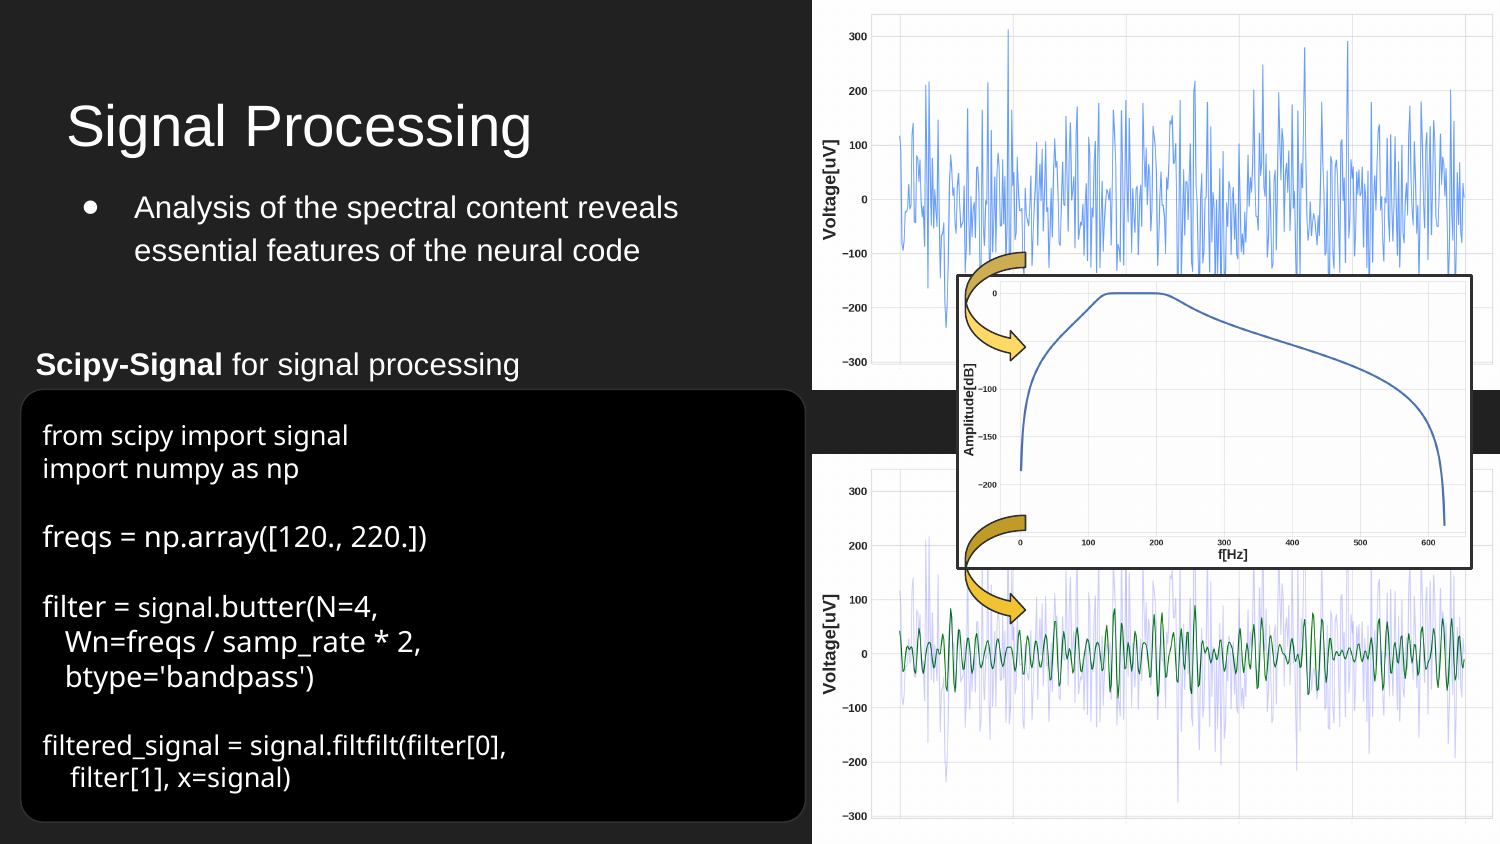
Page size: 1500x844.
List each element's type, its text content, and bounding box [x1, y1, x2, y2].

list Analysis of the spectral content reveals essential features of the neural code [44, 166, 814, 307]
text_box from scipy import signal import numpy as np freqs = np.array([120., 220.]) filter = signal.butter(N=4, Wn=freqs / samp_rate * 2, btype='bandpass') filtered_signal = signal.filtfilt(filter[0], filter[1], x=signal) [20, 390, 806, 823]
picture [812, 0, 1500, 390]
text_box [965, 515, 1026, 624]
picture [958, 276, 1471, 567]
picture [812, 454, 1500, 844]
text_box [965, 252, 1026, 361]
title Signal Processing [51, 72, 814, 166]
list Scipy-Signal for signal processing [20, 328, 851, 390]
